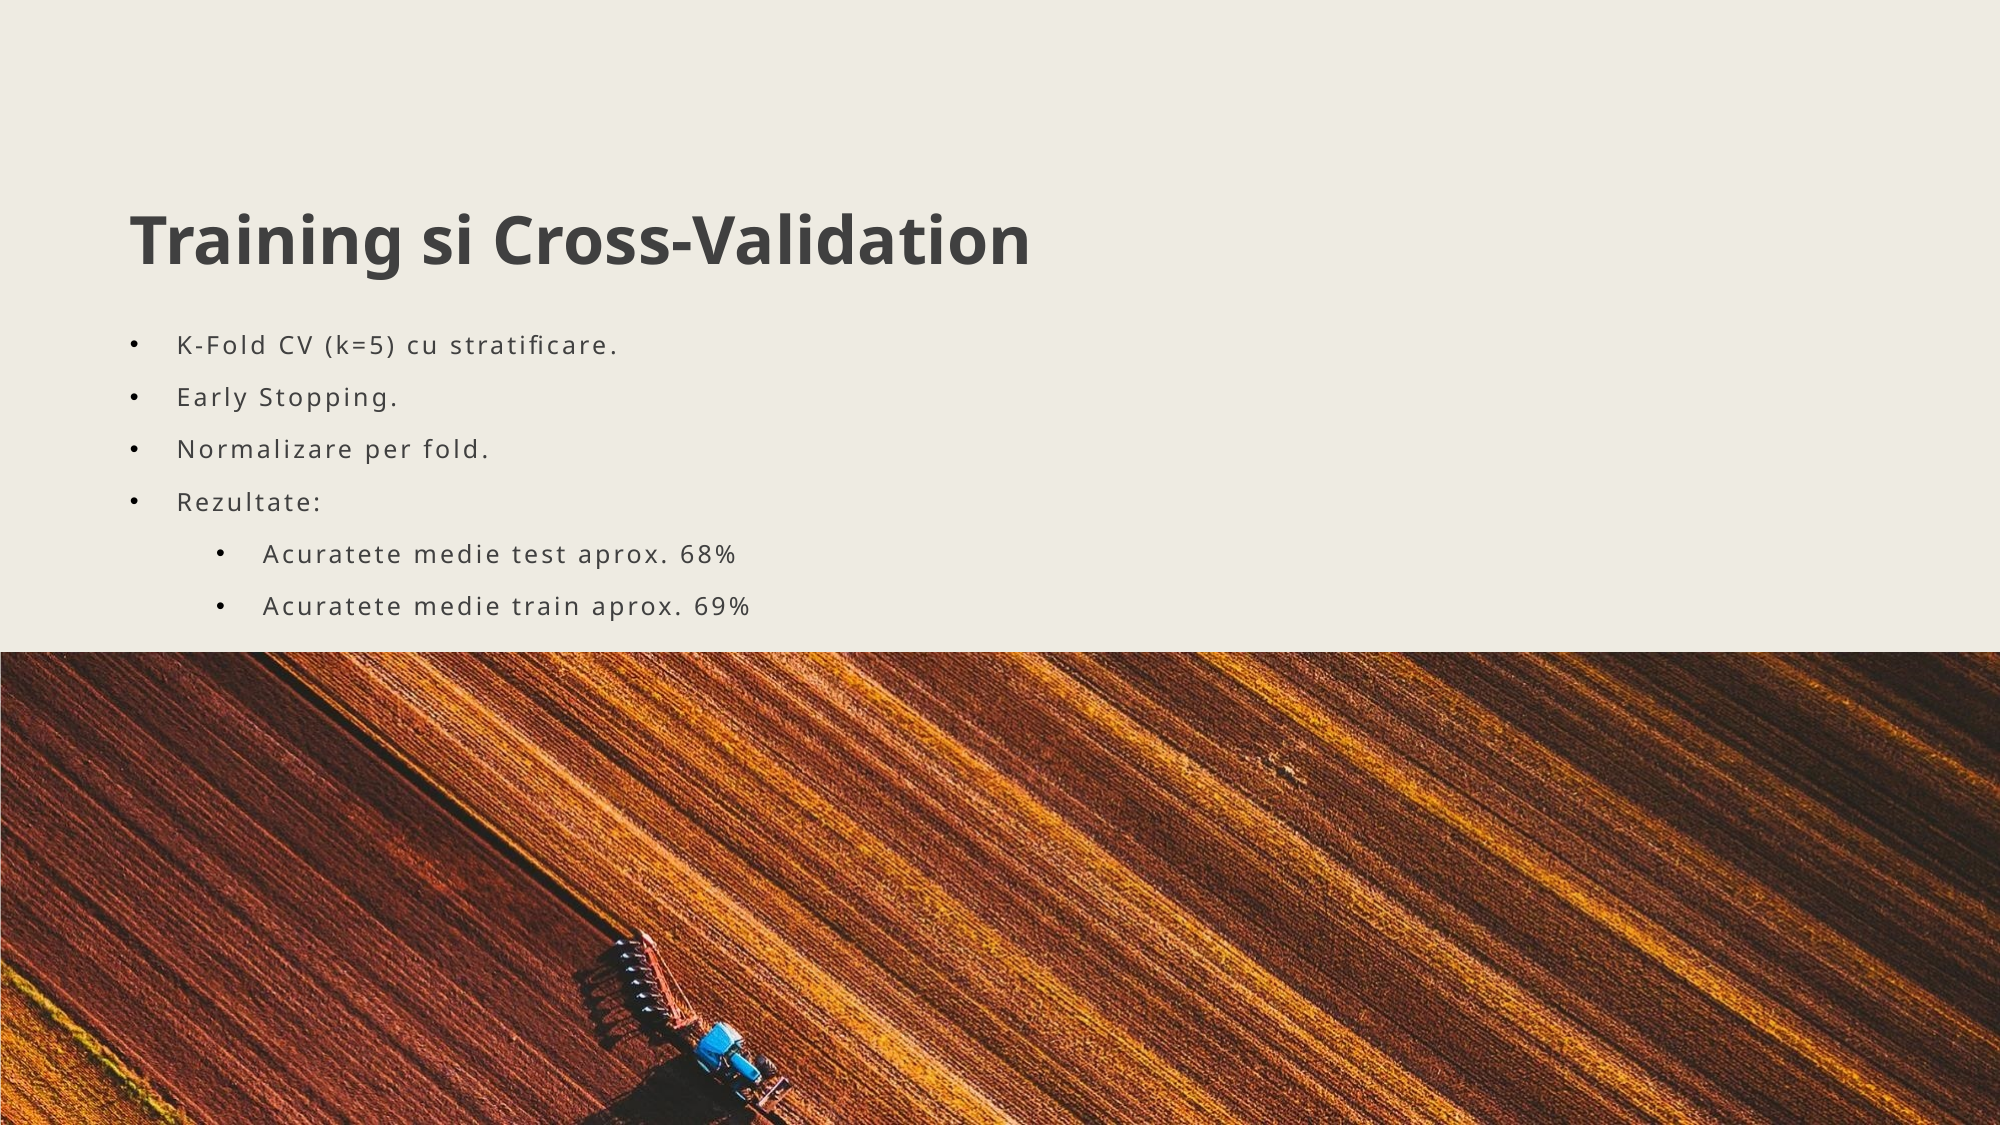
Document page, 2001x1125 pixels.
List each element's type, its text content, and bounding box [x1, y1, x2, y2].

picture [0, 652, 2000, 1125]
title Training si Cross-Validation [111, 72, 1889, 294]
list K-Fold CV (k=5) cu stratificare. Early Stopping. Normalizare per fold. Rezultate: Acuratete medie test aprox. 68% Acuratete medie train aprox. 69% [111, 308, 1889, 643]
